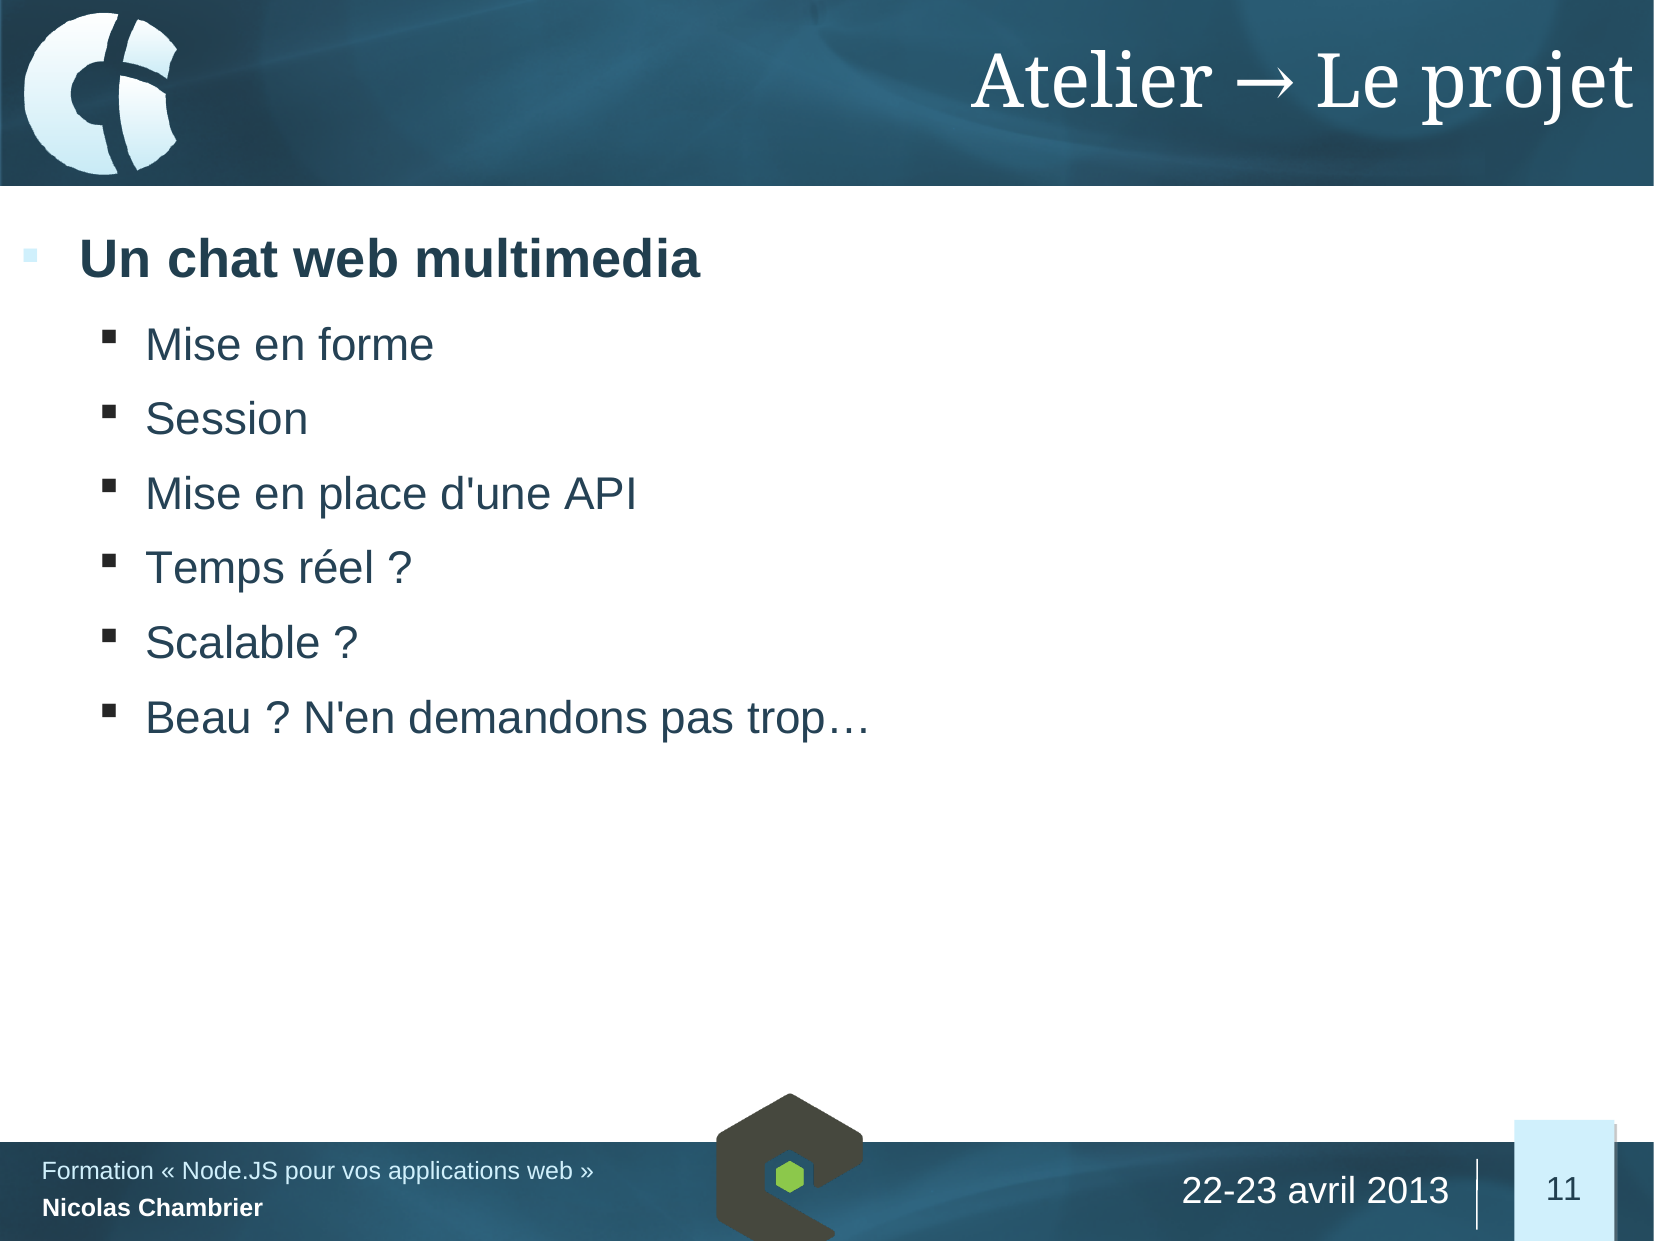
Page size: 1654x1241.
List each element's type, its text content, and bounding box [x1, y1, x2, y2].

title Atelier → Le projet [226, 0, 1654, 187]
picture [0, 0, 221, 187]
picture [716, 1108, 863, 1241]
list Un chat web multimedia Mise en forme Session Mise en place d'une API Temps réel ? Scalable ? Beau ? N'en demandons pas trop… [23, 224, 1619, 1108]
